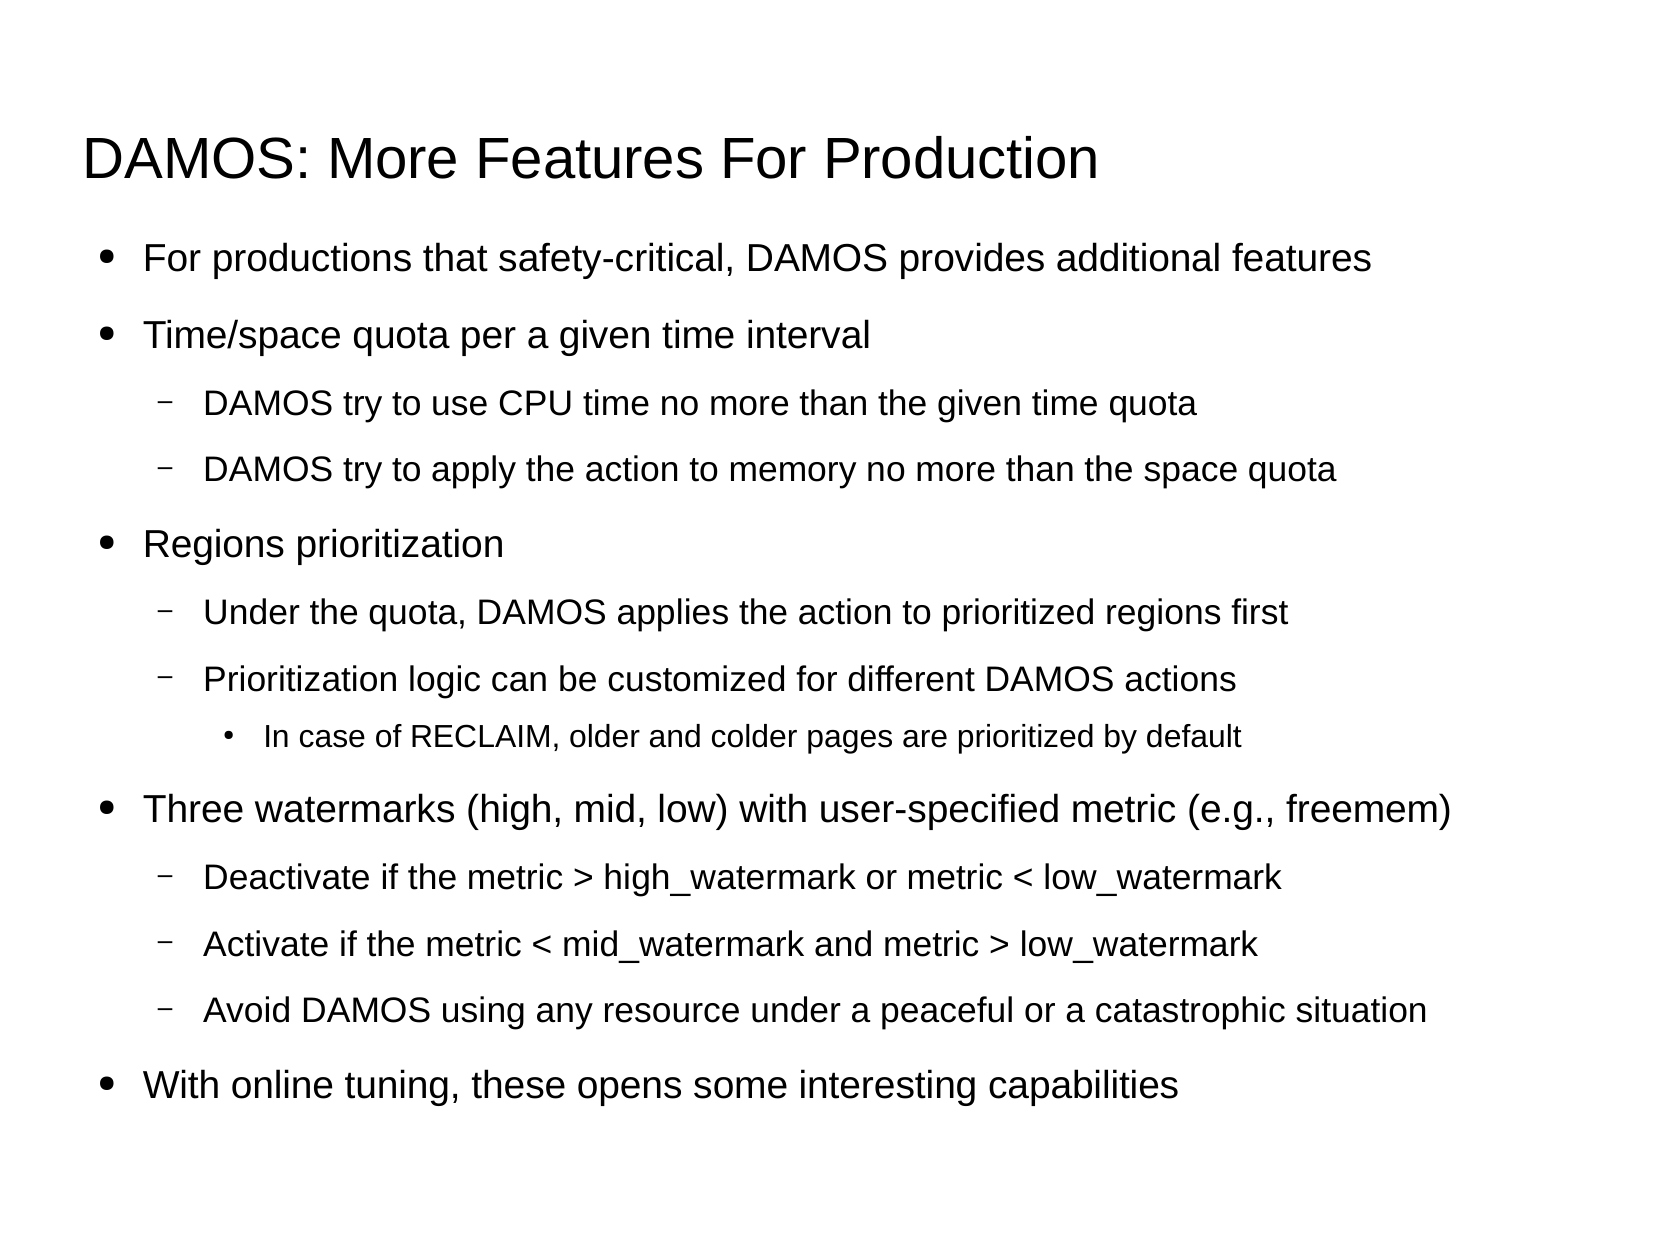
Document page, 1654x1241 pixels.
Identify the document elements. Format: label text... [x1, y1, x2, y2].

title DAMOS: More Features For Production [82, 108, 1571, 210]
list For productions that safety-critical, DAMOS provides additional features Time/space quota per a given time interval DAMOS try to use CPU time no more than the given time quota DAMOS try to apply the action to memory no more than the space quota Regions prioritization Under the quota, DAMOS applies the action to prioritized regions first Prioritization logic can be customized for different DAMOS actions In case of RECLAIM, older and colder pages are prioritized by default Three watermarks (high, mid, low) with user-specified metric (e.g., freemem) Deactivate if the metric > high_watermark or metric < low_watermark Activate if the metric < mid_watermark and metric > low_watermark Avoid DAMOS using any resource under a peaceful or a catastrophic situation With online tuning, these opens some interesting capabilities [82, 236, 1571, 1111]
